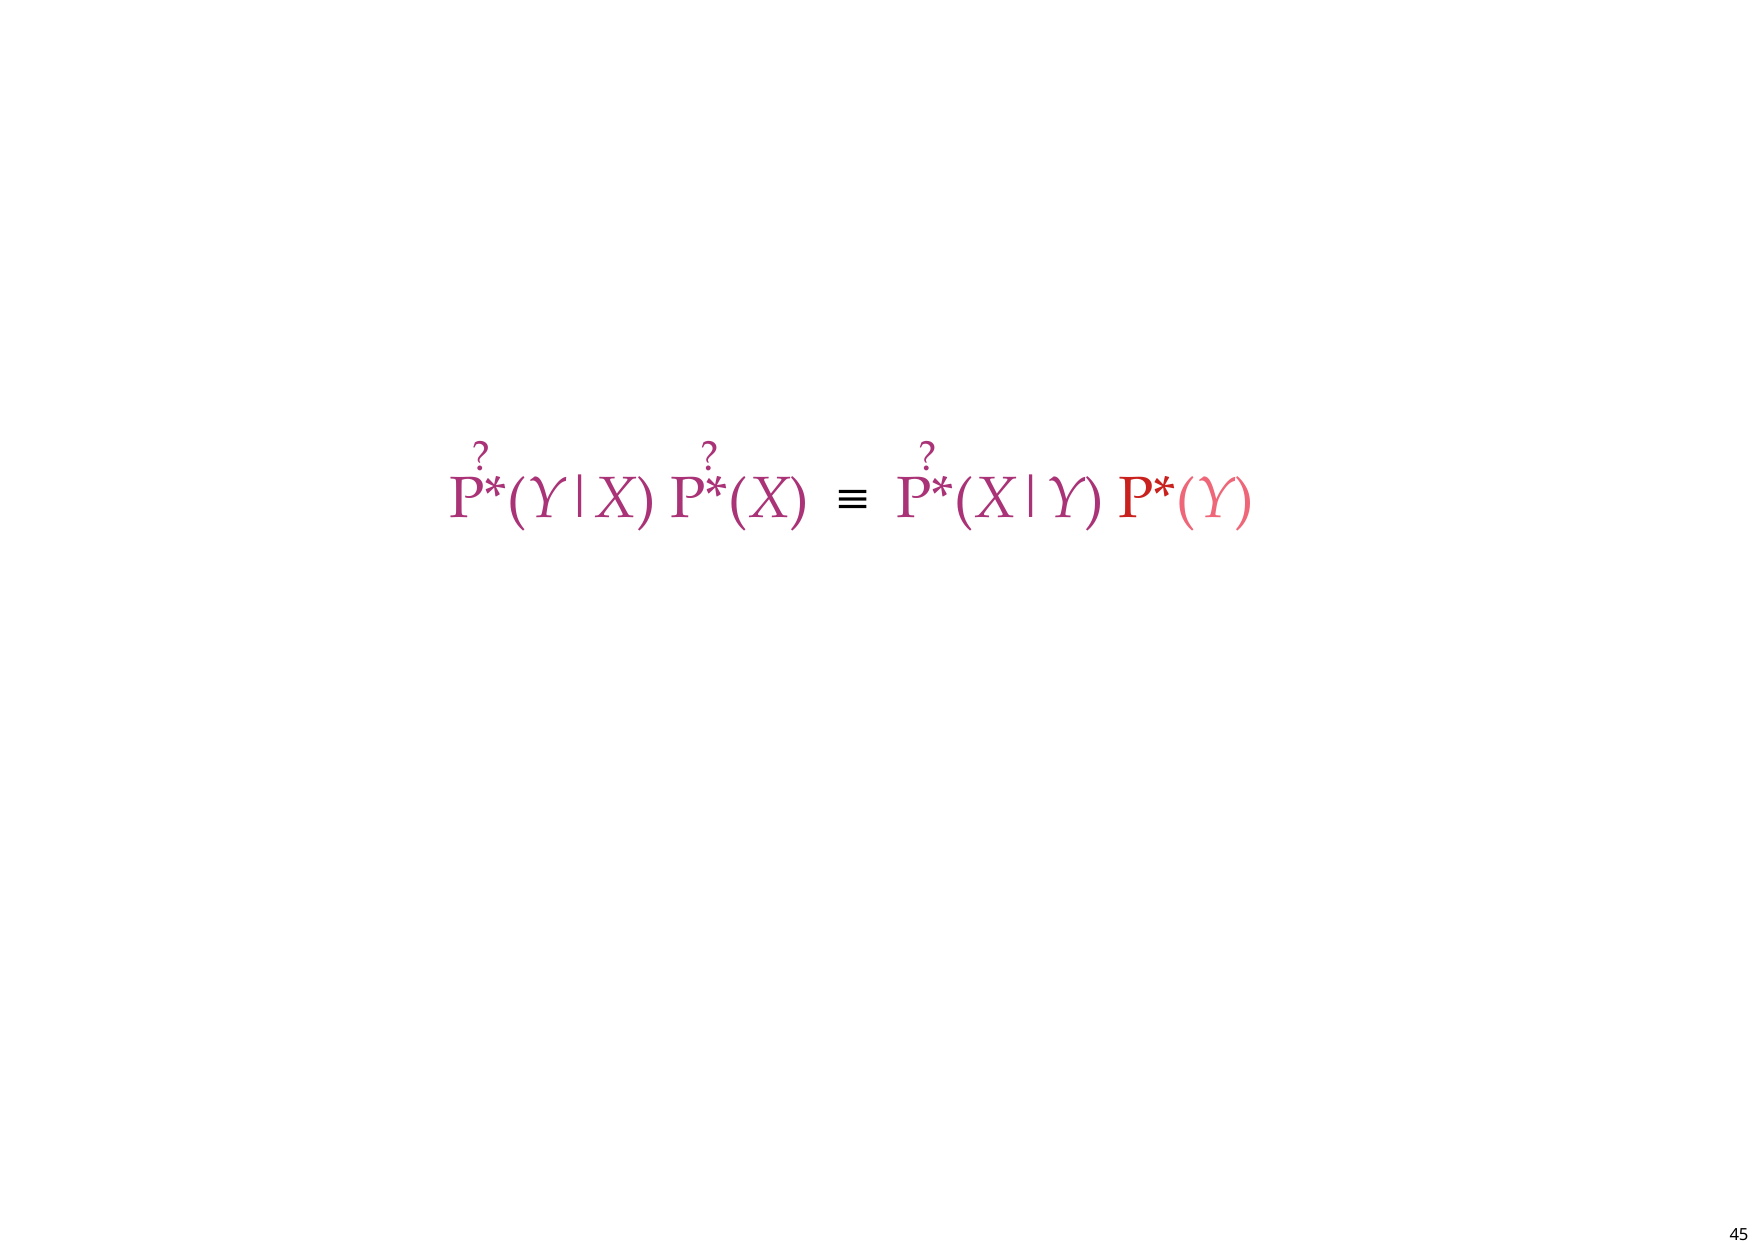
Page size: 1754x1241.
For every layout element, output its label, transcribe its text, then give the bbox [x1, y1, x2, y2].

text_box ? ? ? [456, 432, 952, 490]
text_box P*(Y|X) P*(X) ≡ P*(X|Y) P*(Y) [434, 467, 1269, 542]
